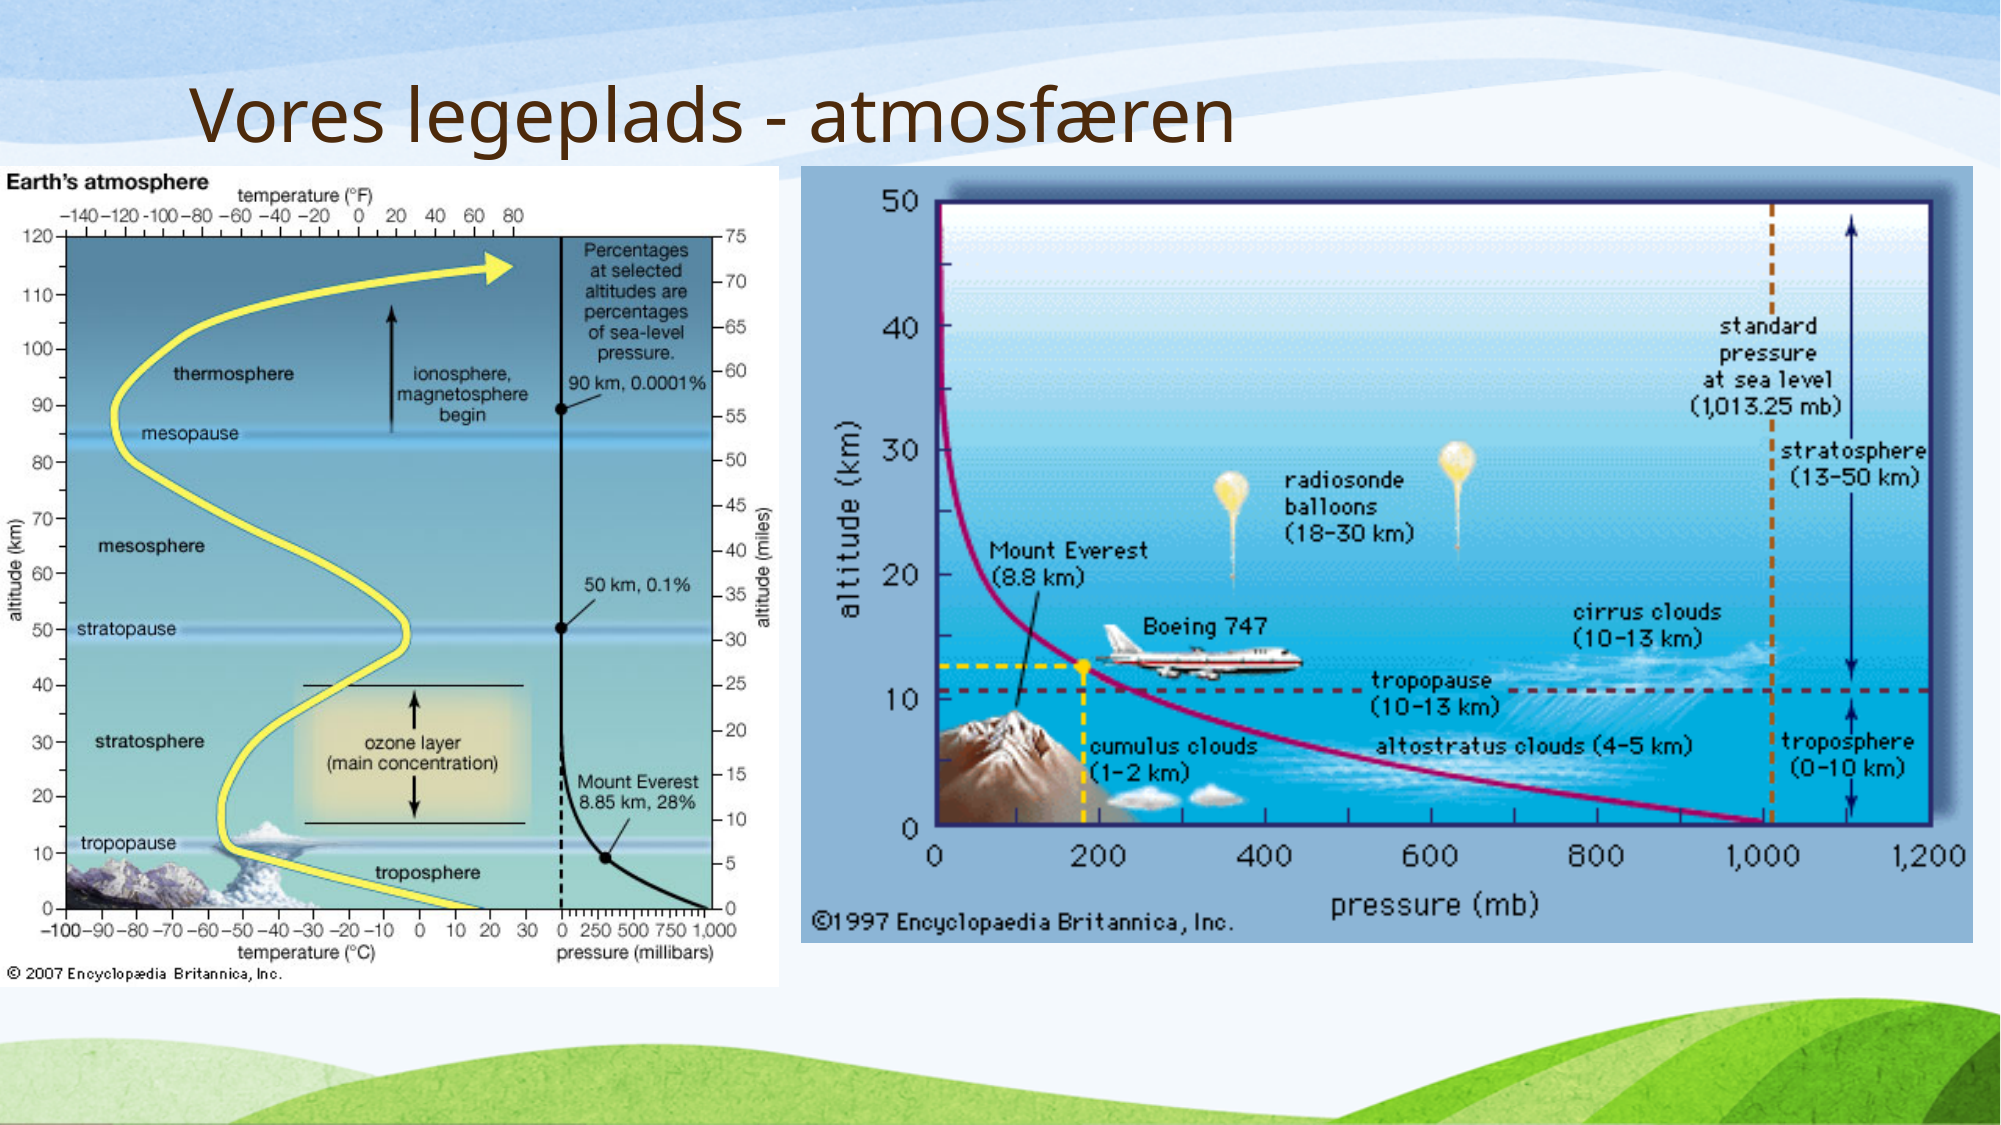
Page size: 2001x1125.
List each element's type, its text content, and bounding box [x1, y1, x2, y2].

title Vores legeplads - atmosfæren [174, 50, 1825, 167]
picture [0, 0, 2001, 1125]
